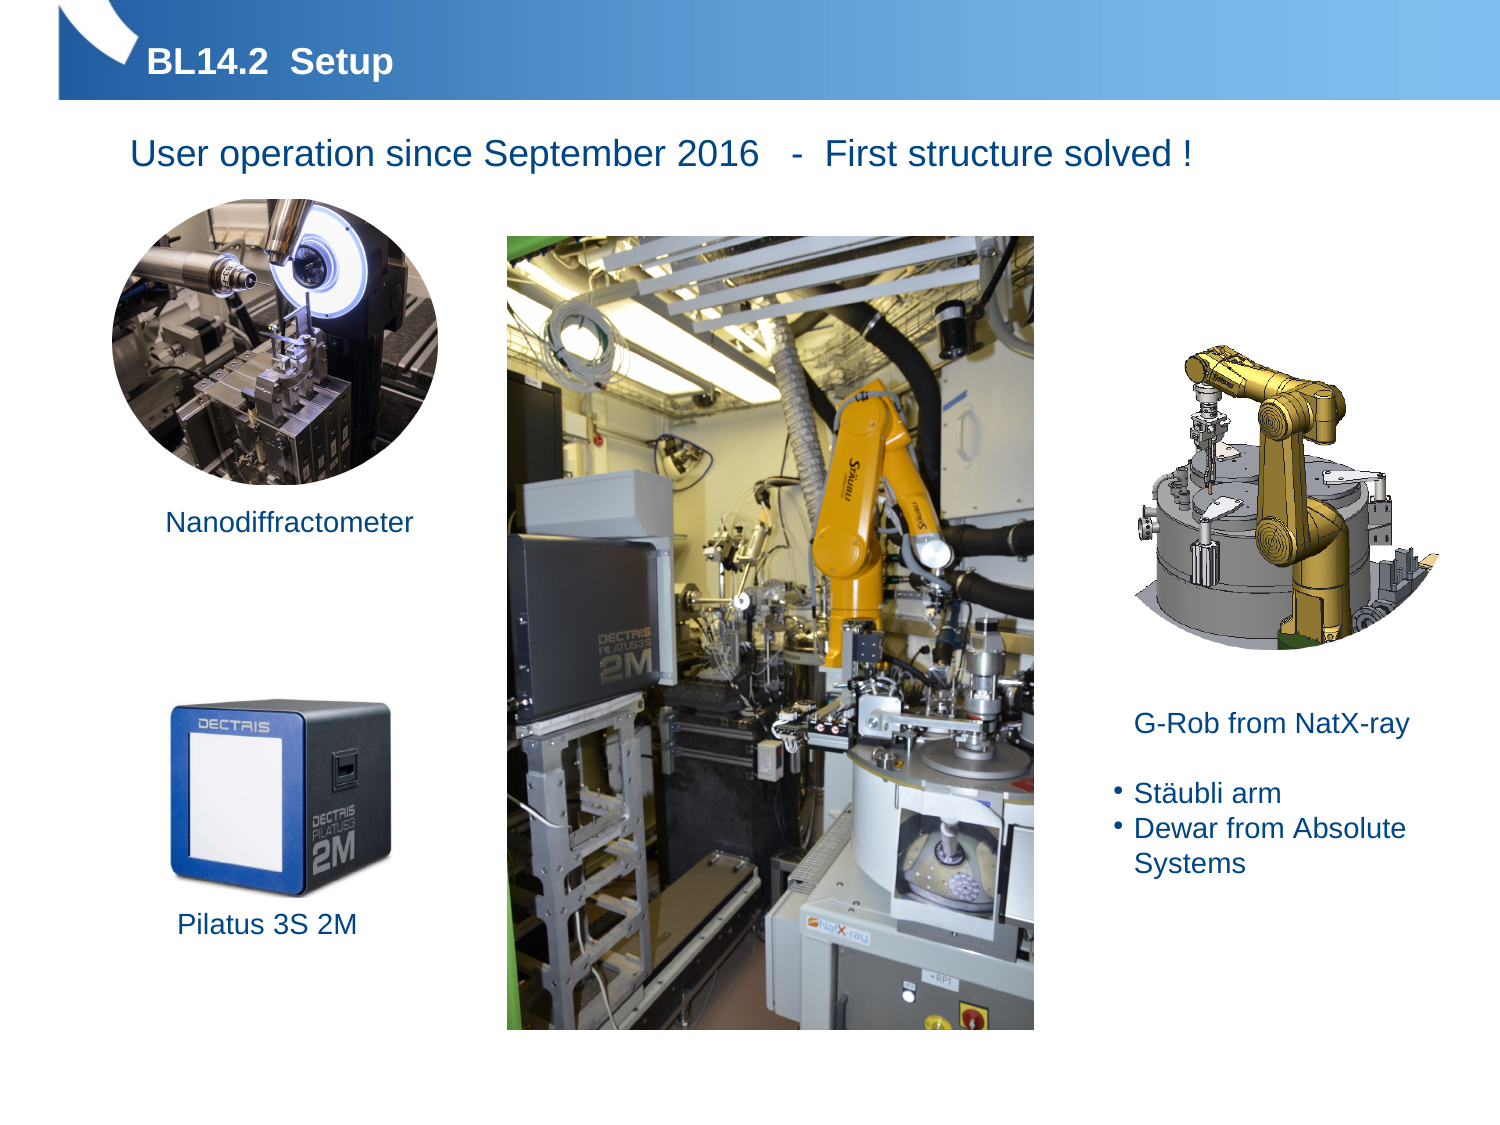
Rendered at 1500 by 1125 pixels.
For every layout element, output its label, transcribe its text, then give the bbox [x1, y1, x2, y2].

picture [0, 0, 1500, 100]
picture [1092, 338, 1453, 650]
text_box Pilatus 3S 2M [141, 897, 390, 948]
text_box G-Rob from NatX-ray Stäubli arm Dewar from Absolute Systems [1098, 696, 1453, 887]
text_box User operation since September 2016 - First structure solved ! [94, 121, 1441, 227]
text_box Nanodiffractometer [129, 496, 438, 581]
picture [507, 236, 1034, 1030]
picture [112, 199, 438, 485]
title BL14.2 Setup [131, 23, 1482, 96]
picture [165, 693, 402, 898]
